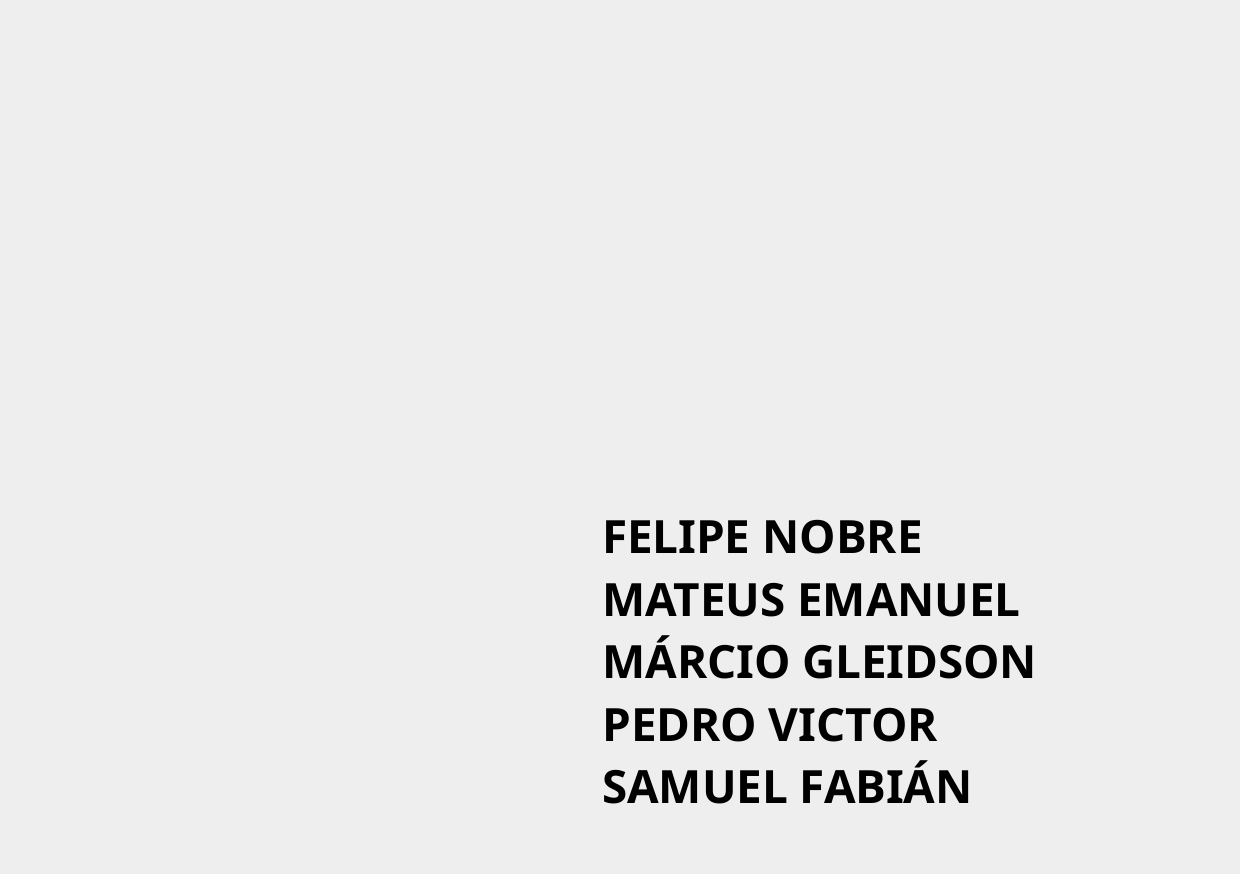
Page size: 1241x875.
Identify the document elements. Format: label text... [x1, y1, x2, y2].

title FELIPE NOBRE MATEUS EMANUEL MÁRCIO GLEIDSON PEDRO VICTOR SAMUEL FABIÁN [602, 507, 1170, 814]
